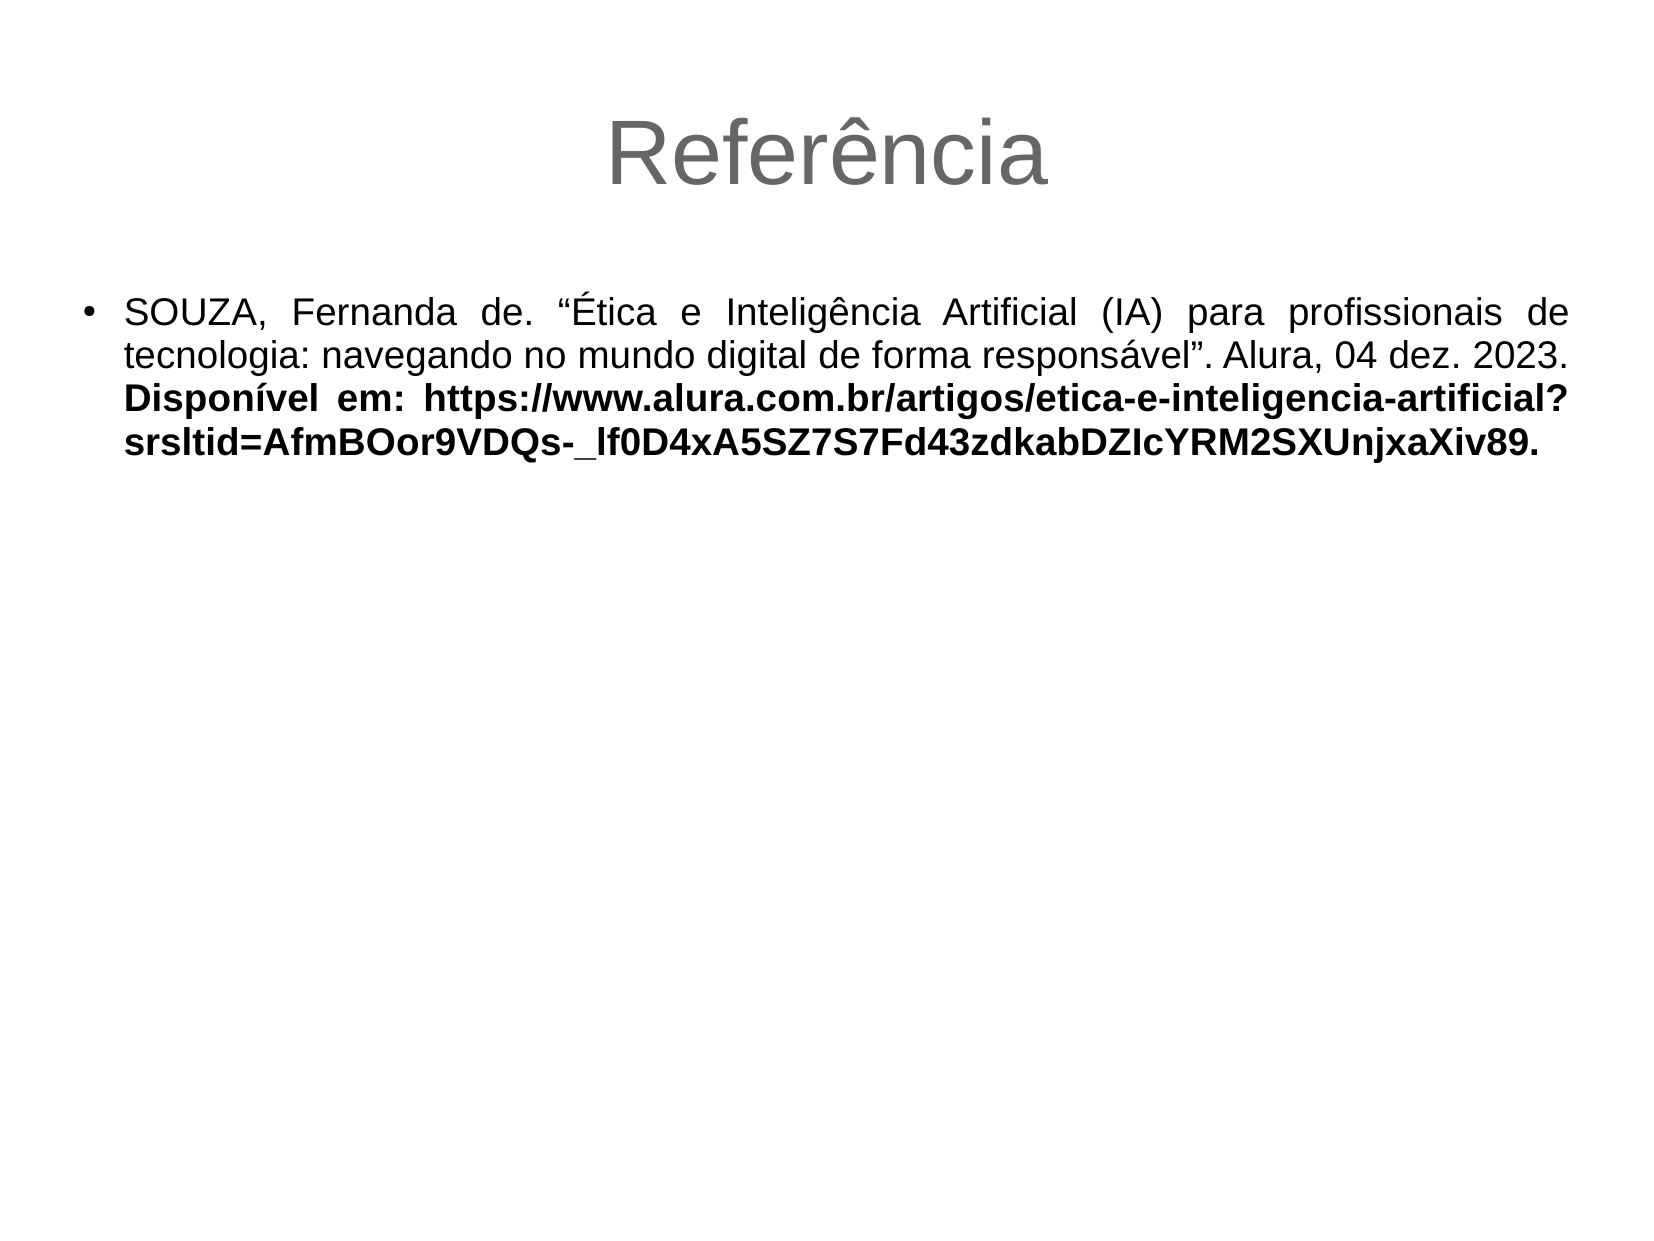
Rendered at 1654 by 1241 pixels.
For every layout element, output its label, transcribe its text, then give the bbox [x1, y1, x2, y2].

title Referência [82, 49, 1571, 257]
list SOUZA, Fernanda de. “Ética e Inteligência Artificial (IA) para profissionais de tecnologia: navegando no mundo digital de forma responsável”. Alura, 04 dez. 2023. Disponível em: https://www.alura.com.br/artigos/etica-e-inteligencia-artificial?srsltid=AfmBOor9VDQs-_lf0D4xA5SZ7S7Fd43zdkabDZIcYRM2SXUnjxaXiv89. [82, 290, 1571, 508]
